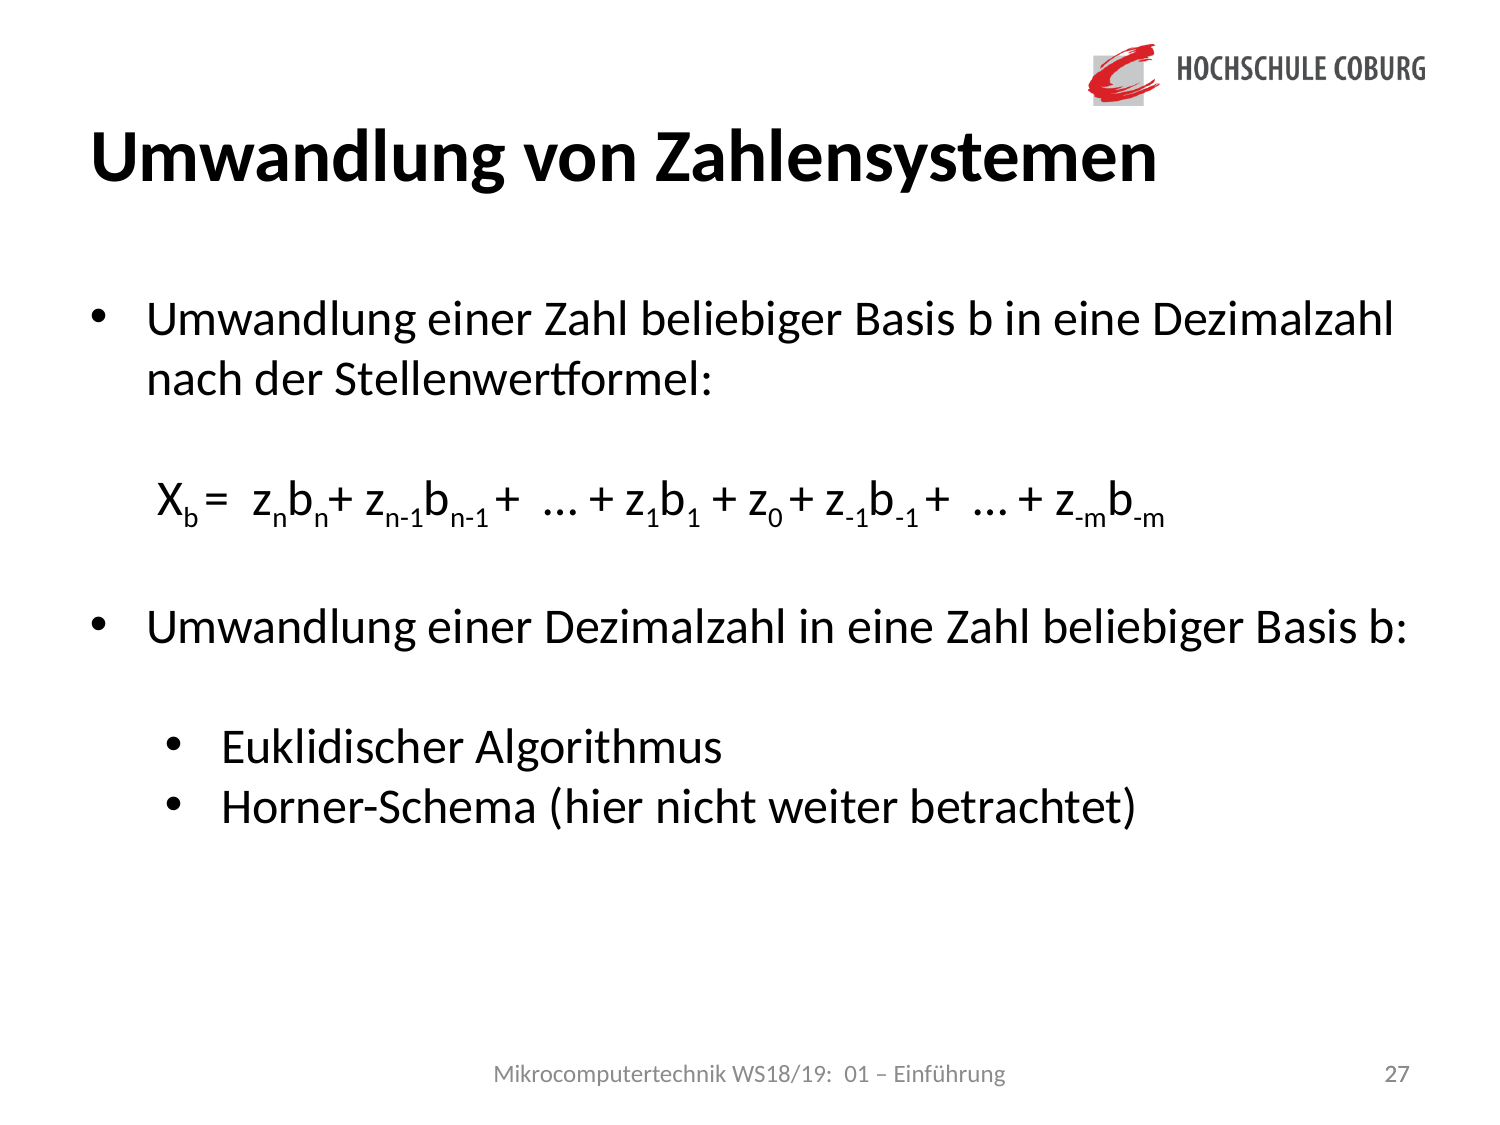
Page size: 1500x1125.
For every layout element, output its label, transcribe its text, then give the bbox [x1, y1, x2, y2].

title Umwandlung von Zahlensystemen [75, 45, 1425, 259]
text_box Umwandlung einer Zahl beliebiger Basis b in eine Dezimalzahl nach der Stellenwertformel: Xb = znbn+ zn-1bn-1 + … + z1b1 + z0 + z-1b-1 + … + z-mb-m Umwandlung einer Dezimalzahl in eine Zahl beliebiger Basis b: Euklidischer Algorithmus Horner-Schema (hier nicht weiter betrachtet) [75, 277, 1479, 841]
slide_number <number> [1074, 1042, 1425, 1103]
picture [1088, 44, 1425, 106]
